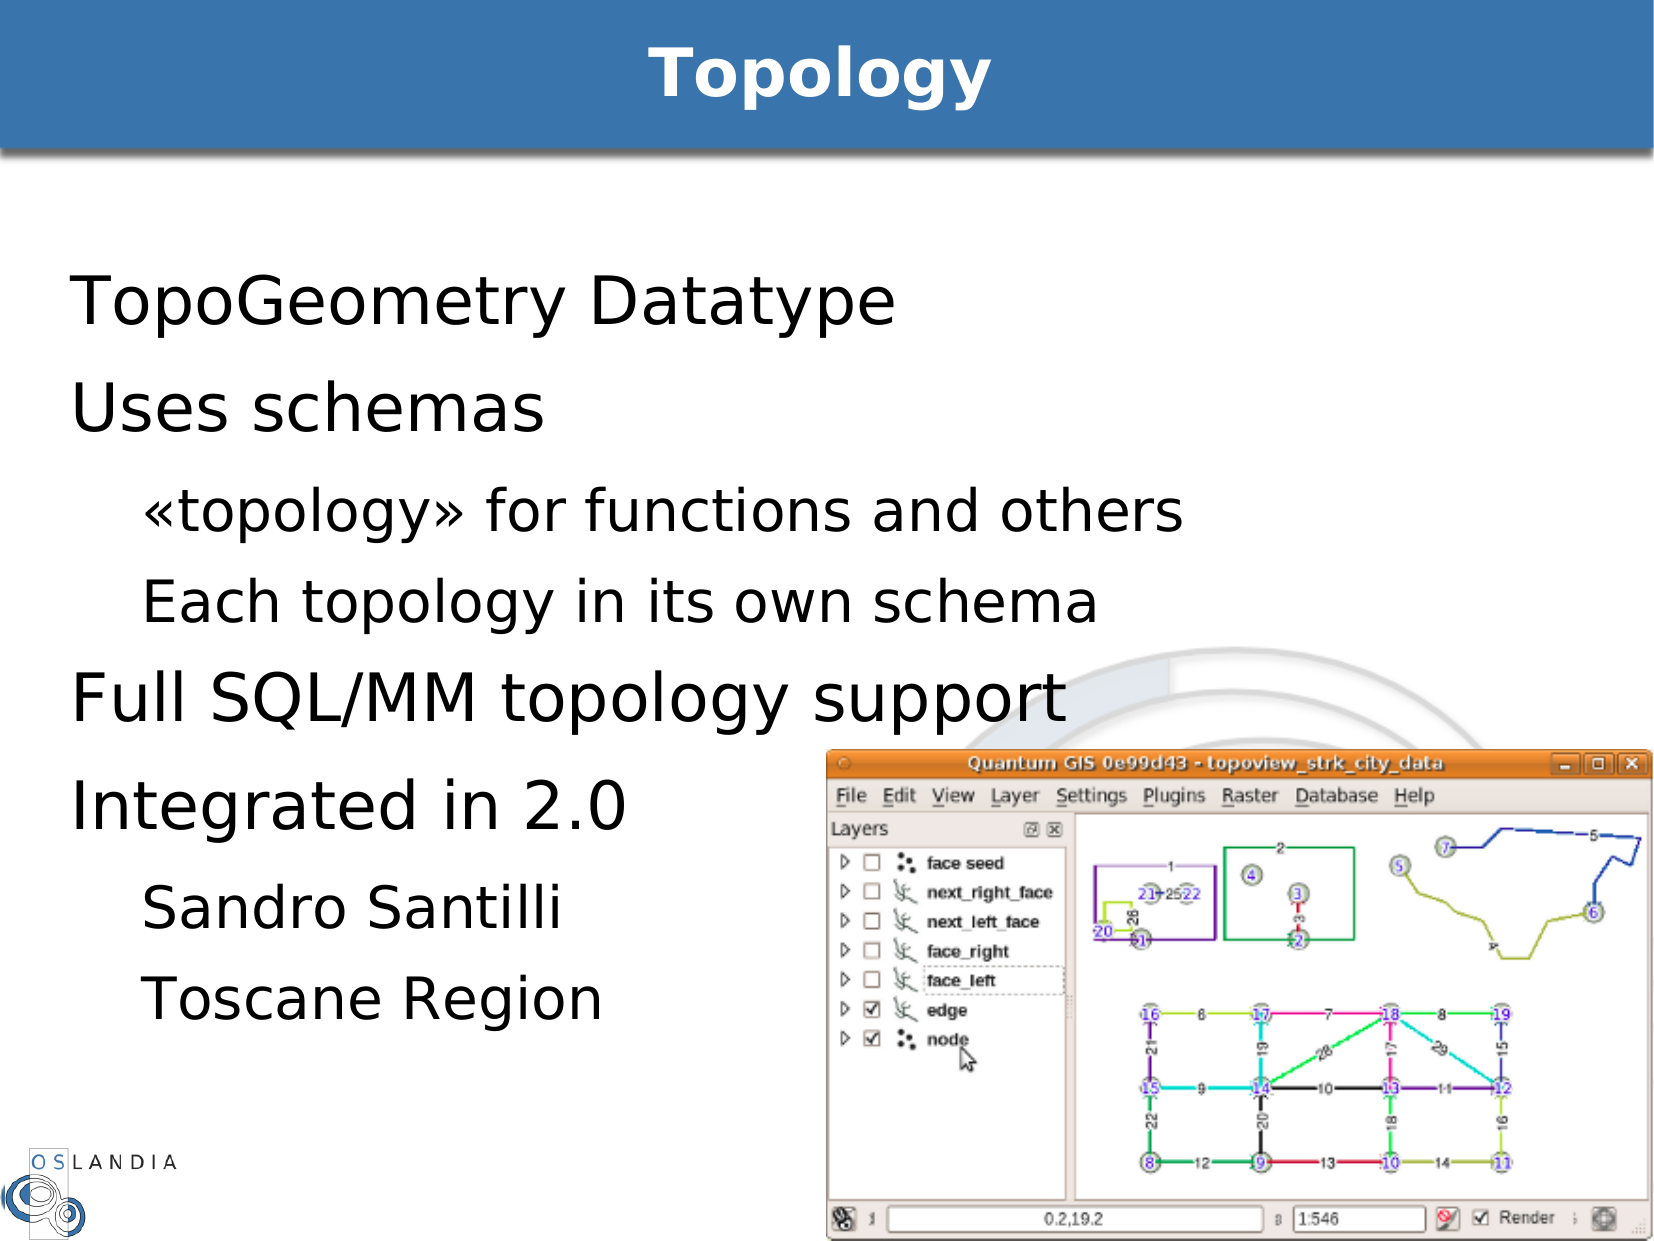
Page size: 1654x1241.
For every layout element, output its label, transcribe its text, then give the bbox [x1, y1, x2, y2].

picture [0, 0, 1654, 1241]
list TopoGeometry Datatype Uses schemas «topology» for functions and others Each topology in its own schema Full SQL/MM topology support Integrated in 2.0 Sandro Santilli Toscane Region [0, 155, 1489, 1034]
title Topology [76, 0, 1565, 148]
